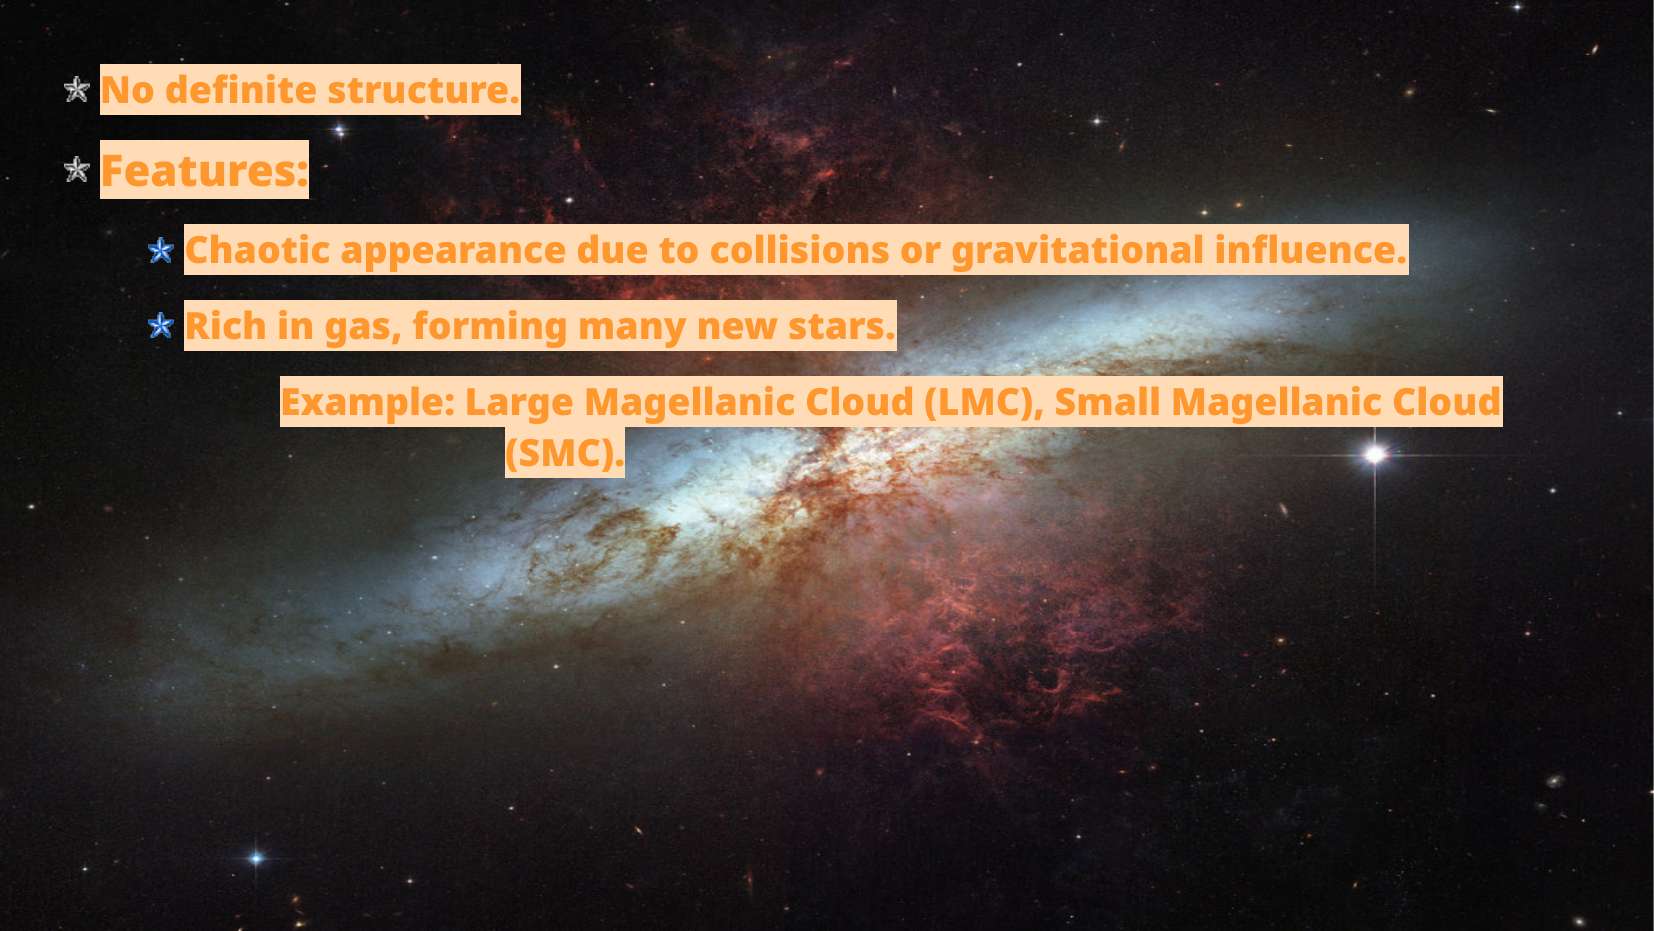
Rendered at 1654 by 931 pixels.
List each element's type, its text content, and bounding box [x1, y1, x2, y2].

picture [0, 0, 1654, 931]
text_box No definite structure. Features: Chaotic appearance due to collisions or gravitational influence. Rich in gas, forming many new stars. Example: Large Magellanic Cloud (LMC), Small Magellanic Cloud (SMC). [49, 56, 1543, 848]
